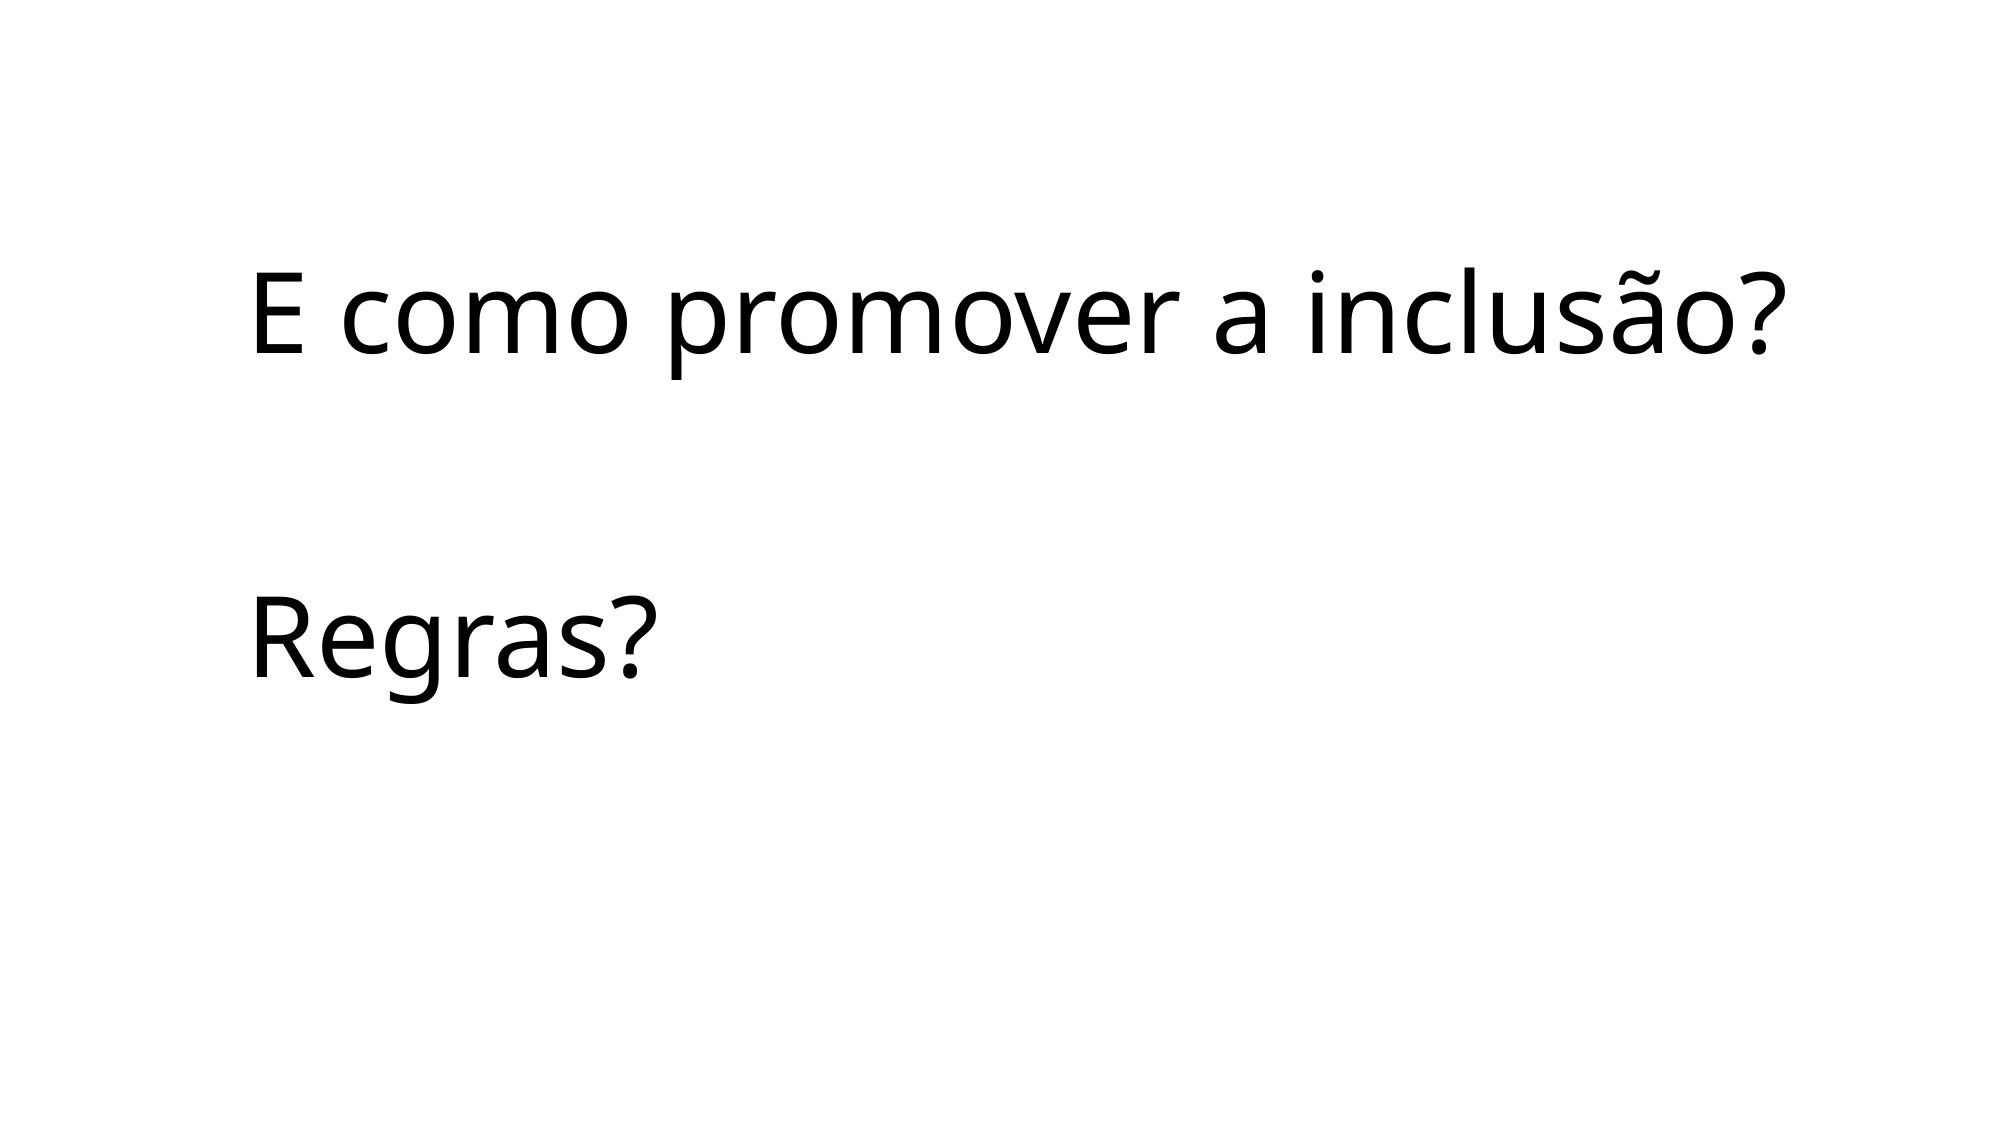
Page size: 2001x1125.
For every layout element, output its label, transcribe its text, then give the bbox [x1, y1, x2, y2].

text_box E como promover a inclusão? Regras? [231, 206, 1818, 708]
